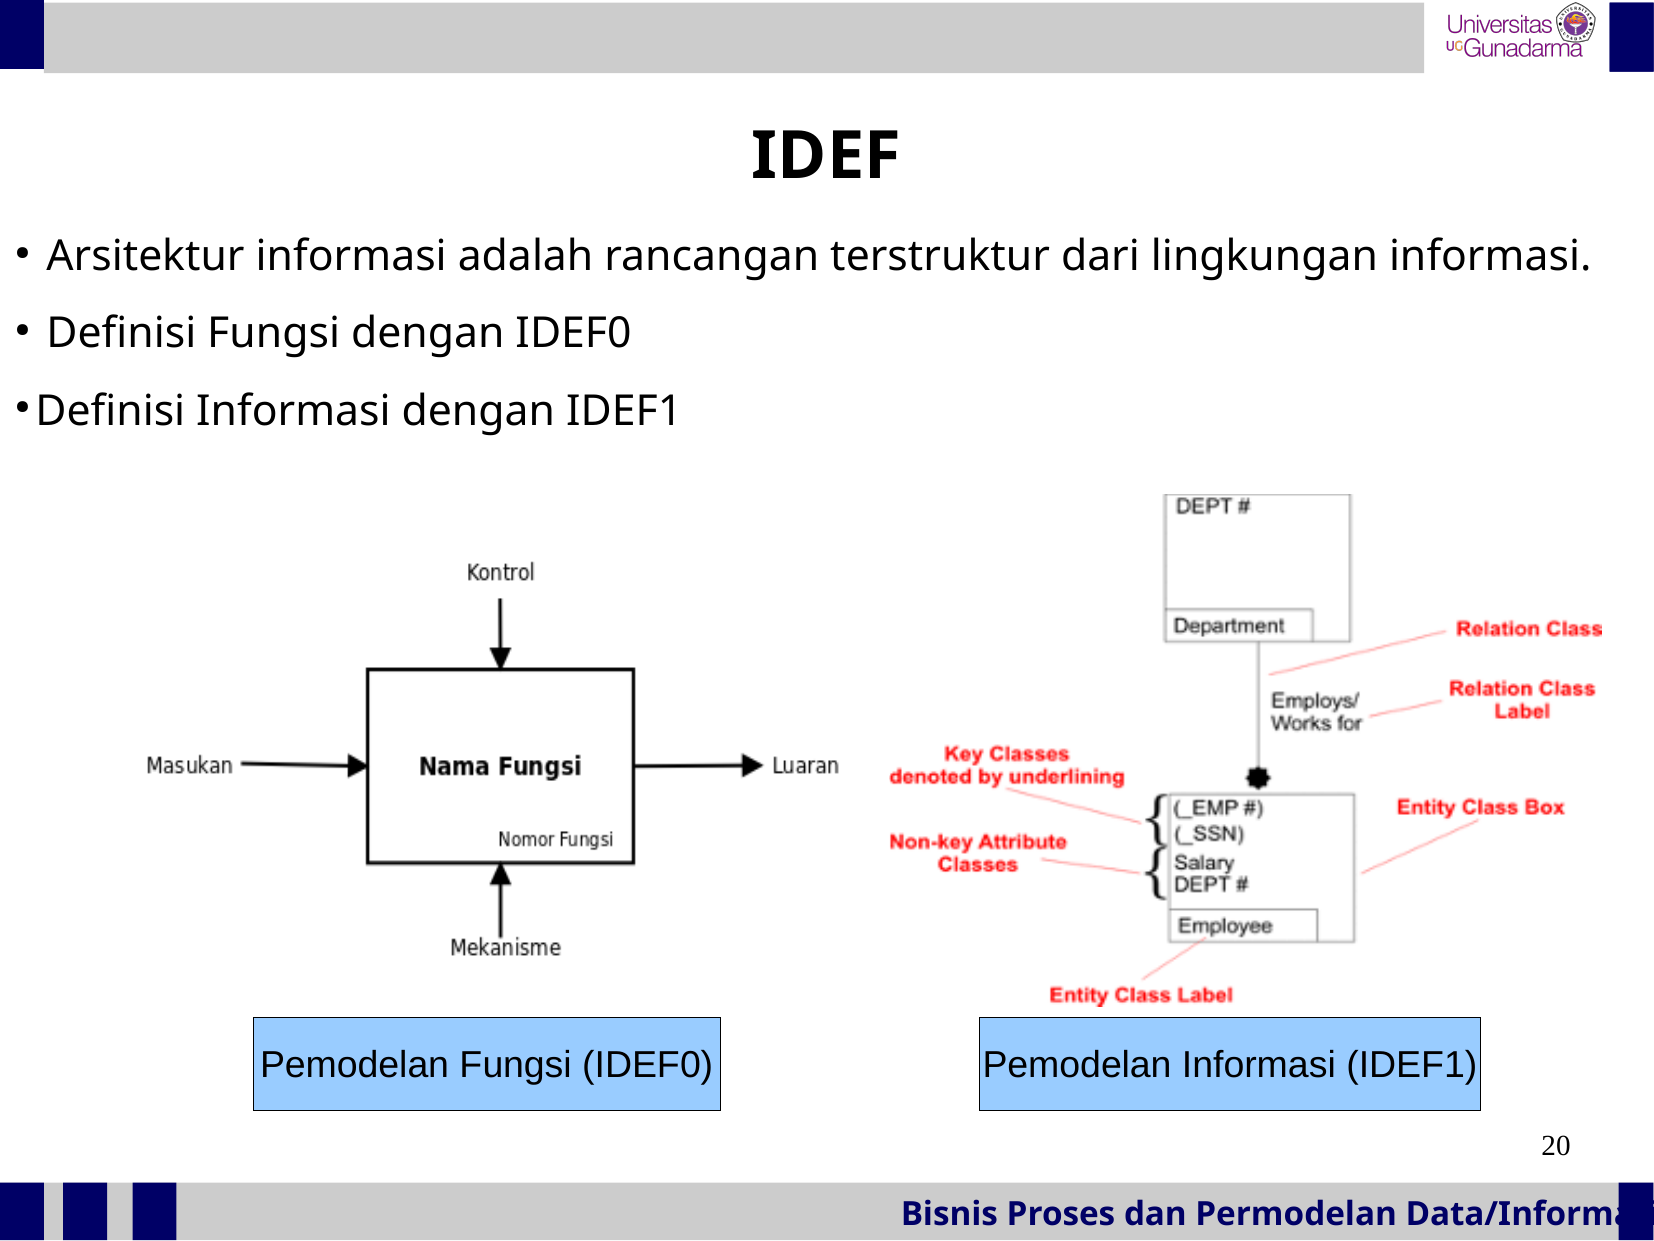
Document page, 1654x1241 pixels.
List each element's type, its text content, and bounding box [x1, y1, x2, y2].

text_box Pemodelan Fungsi (IDEF0) [253, 1017, 721, 1111]
picture [135, 546, 842, 963]
text_box Pemodelan Informasi (IDEF1) [979, 1017, 1481, 1111]
title IDEF [0, 42, 1654, 263]
list Arsitektur informasi adalah rancangan terstruktur dari lingkungan informasi. Definisi Fungsi dengan IDEF0 Definisi Informasi dengan IDEF1 [15, 225, 1636, 481]
picture [1437, 2, 1610, 42]
picture [889, 494, 1602, 1007]
